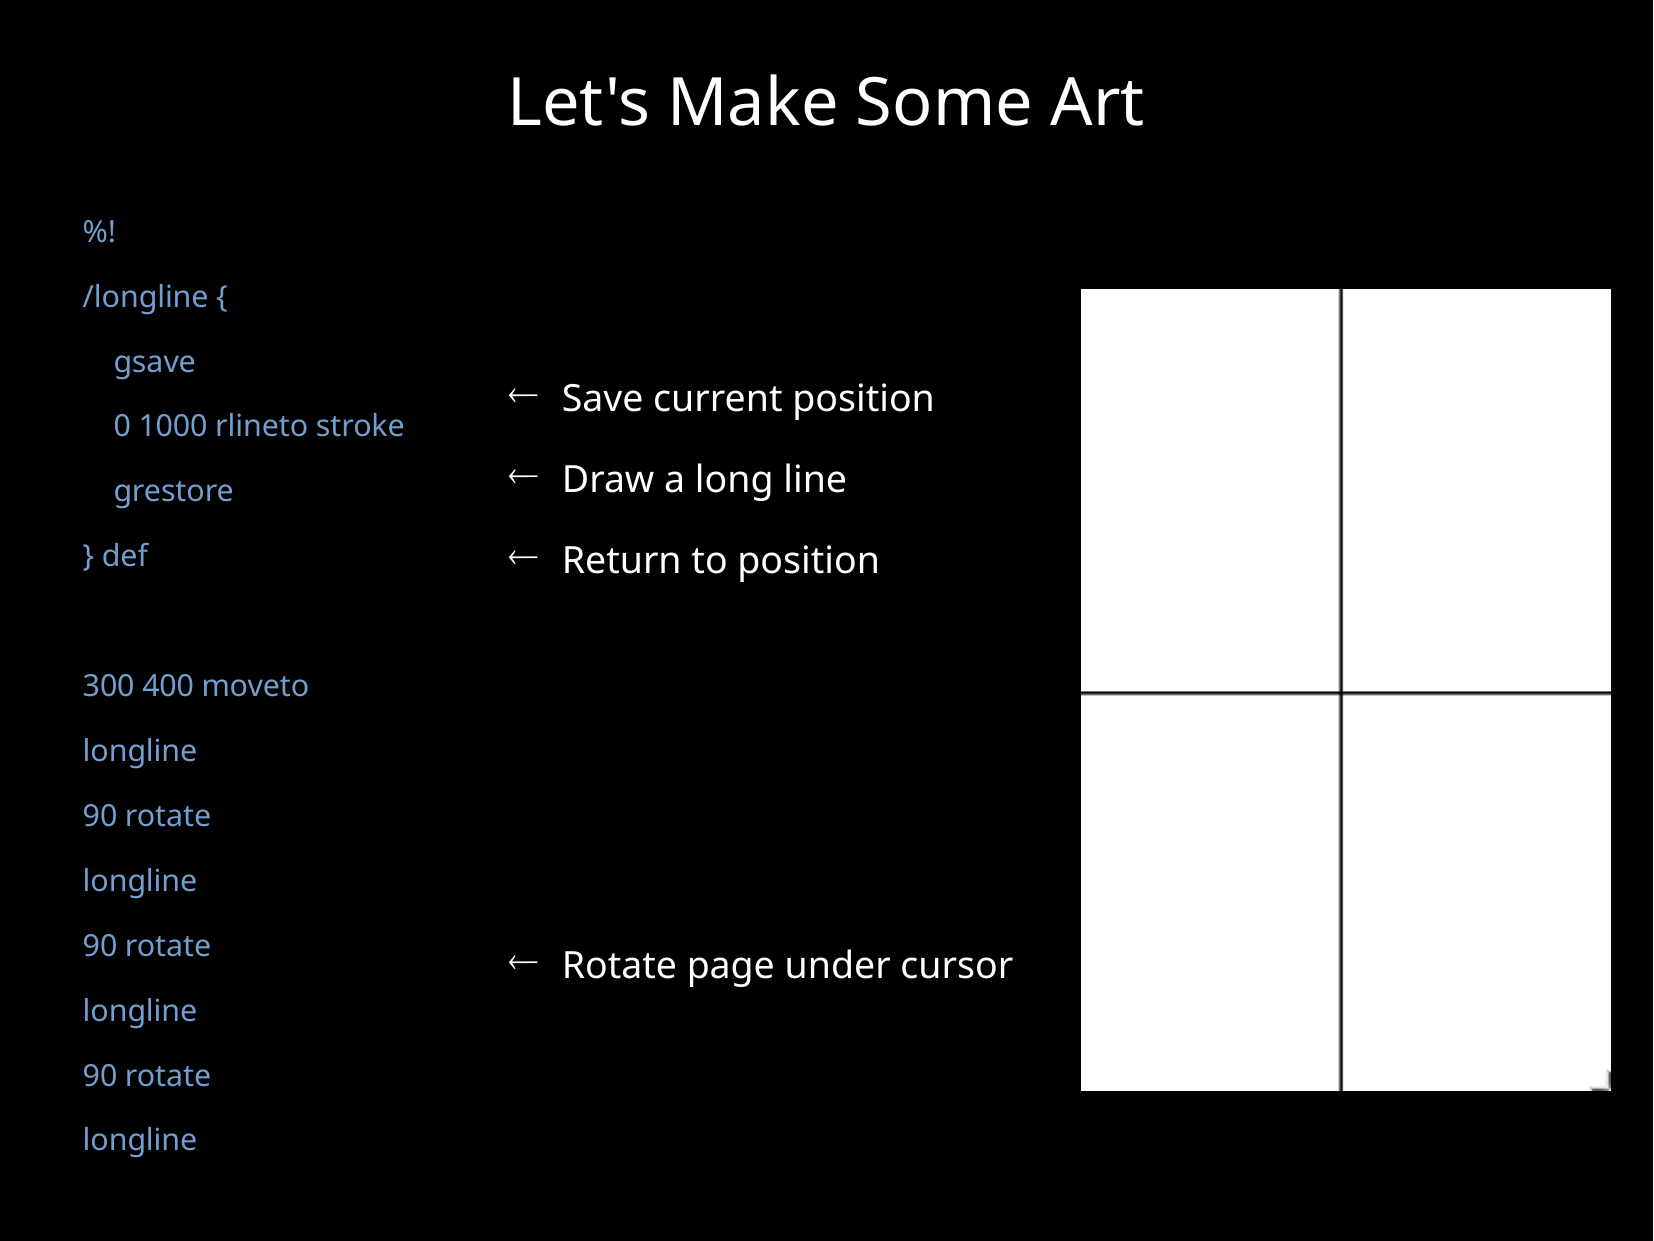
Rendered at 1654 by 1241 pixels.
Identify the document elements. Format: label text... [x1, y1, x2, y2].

list Save current position Draw a long line Return to position Rotate page under cursor [490, 209, 1021, 1170]
list %! /longline { gsave 0 1000 rlineto stroke grestore } def 300 400 moveto longline 90 rotate longline 90 rotate longline 90 rotate longline [82, 210, 809, 1171]
picture [1081, 289, 1611, 1091]
title Let's Make Some Art [82, 49, 1571, 151]
